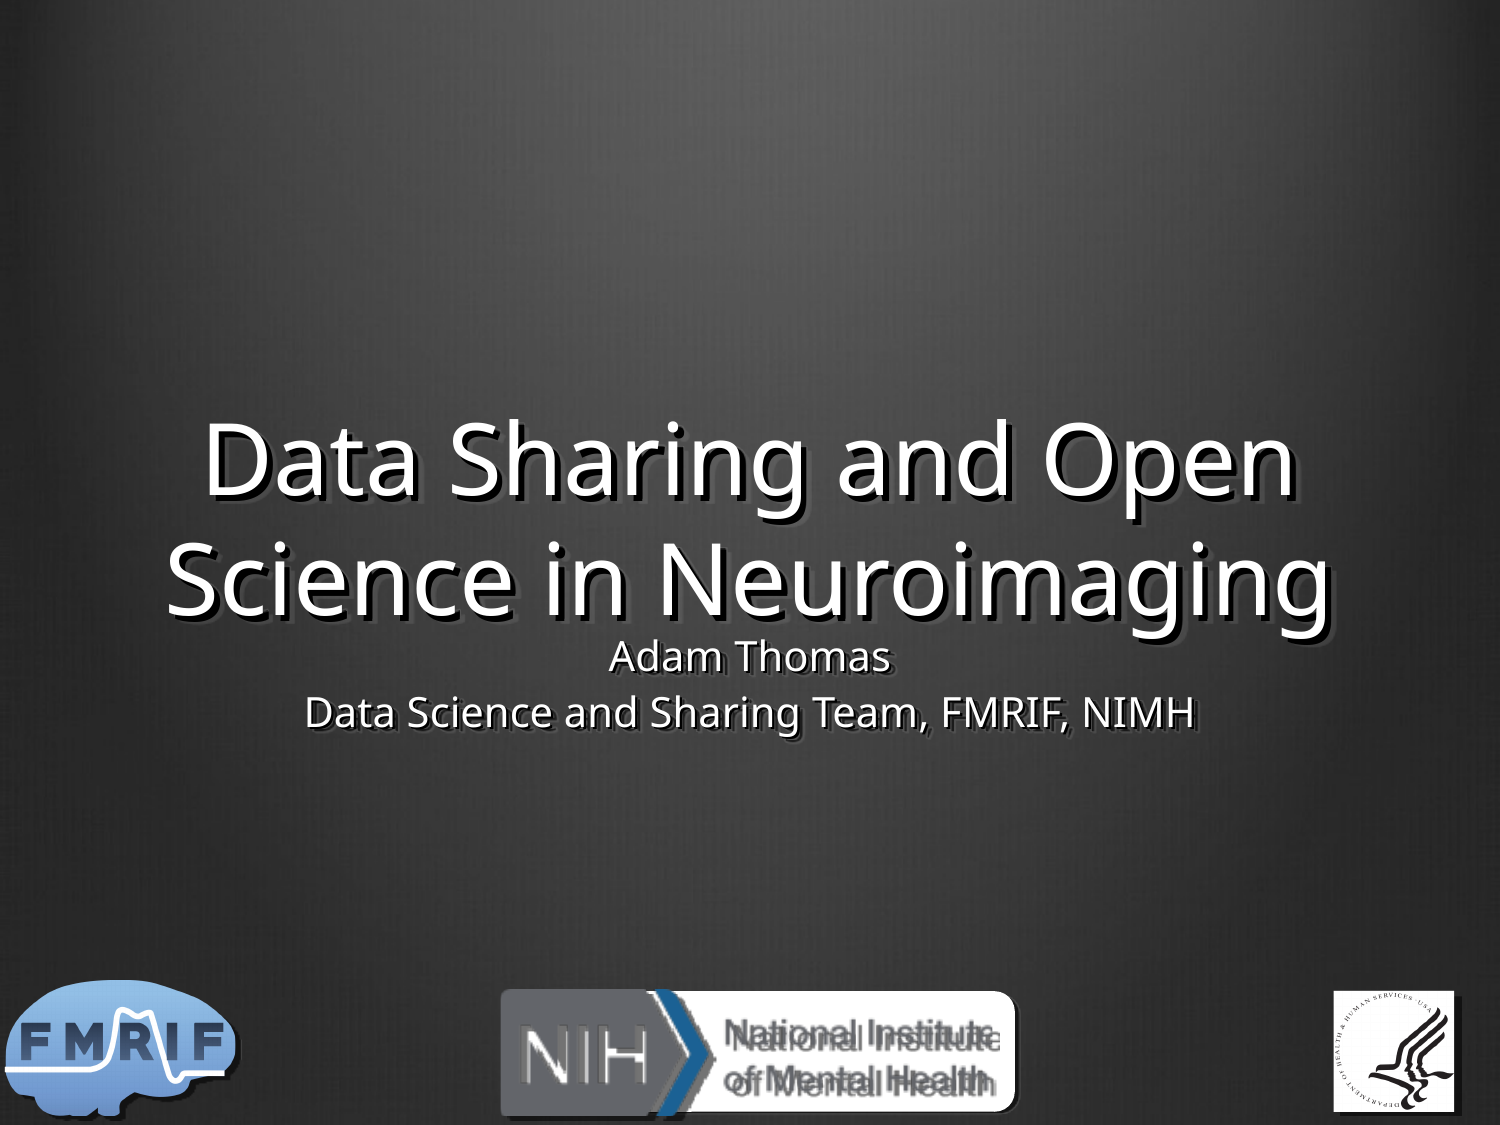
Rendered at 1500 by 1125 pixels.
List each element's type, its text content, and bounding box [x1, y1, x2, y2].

picture [1333, 990, 1455, 1112]
title Data Sharing and Open Science in Neuroimaging [0, 387, 1500, 549]
picture [0, 974, 236, 1116]
text_box [993, 991, 1015, 1112]
subtitle Adam Thomas Data Science and Sharing Team, FMRIF, NIMH [112, 622, 1388, 767]
picture [500, 989, 993, 1116]
